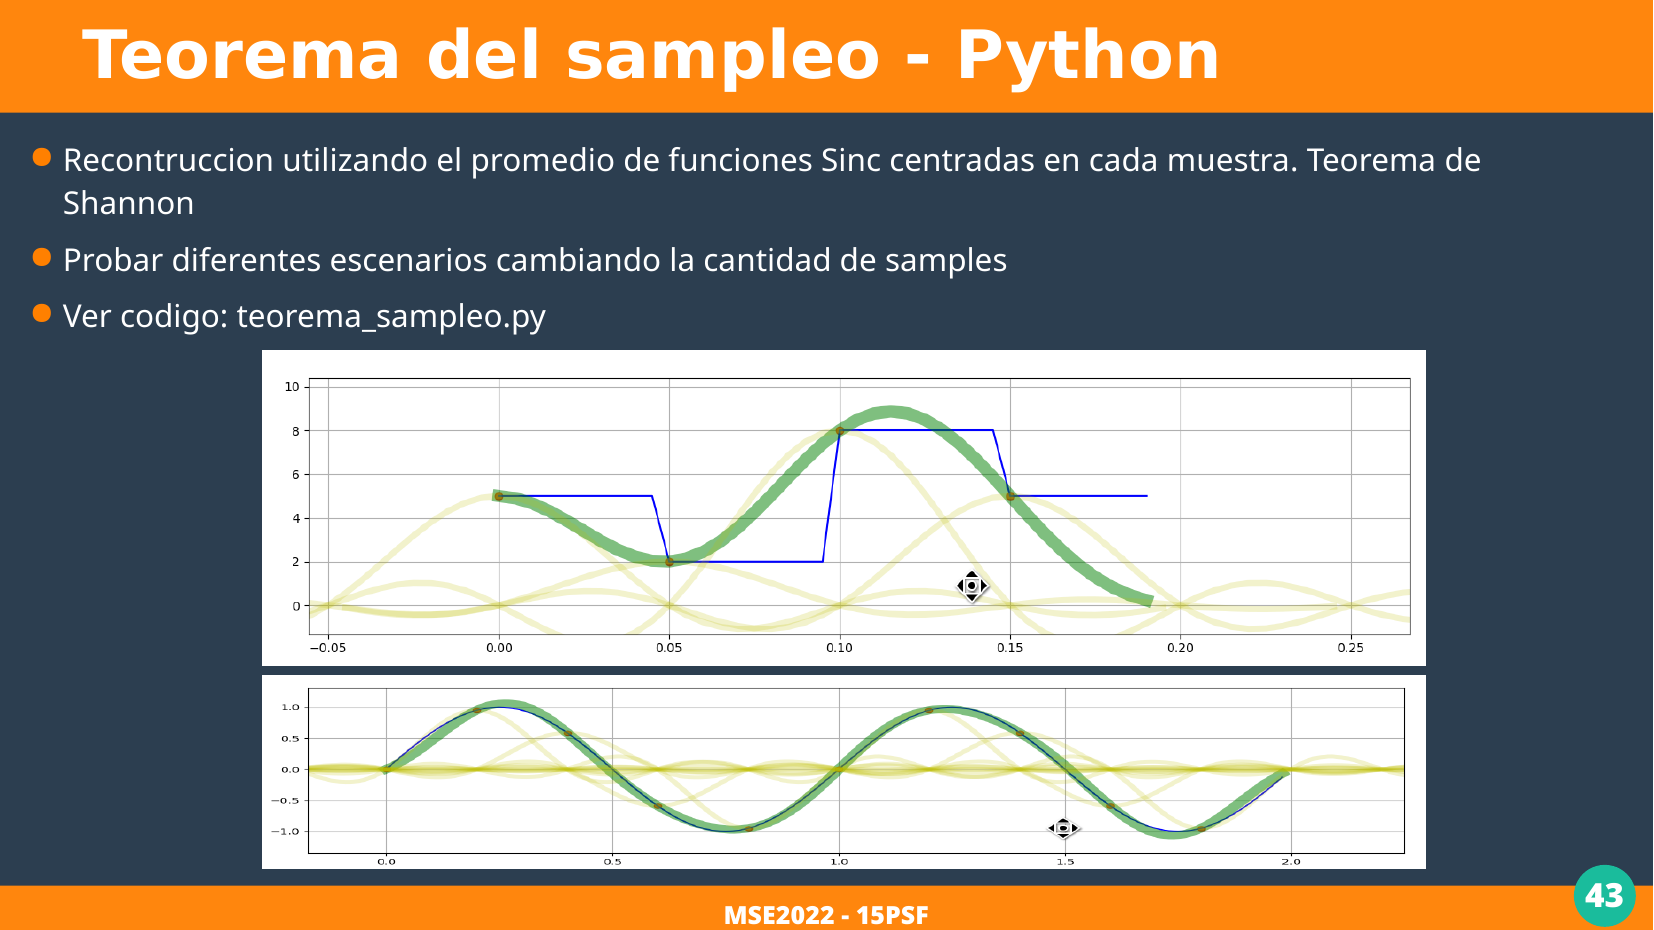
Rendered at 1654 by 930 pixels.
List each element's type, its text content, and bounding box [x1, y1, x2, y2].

title Teorema del sampleo - Python [0, 16, 1653, 113]
picture [262, 675, 1426, 869]
picture [262, 350, 1426, 666]
list Recontruccion utilizando el promedio de funciones Sinc centradas en cada muestra. Teorema de Shannon Probar diferentes escenarios cambiando la cantidad de samples Ver codigo: teorema_sampleo.py [18, 137, 1501, 338]
